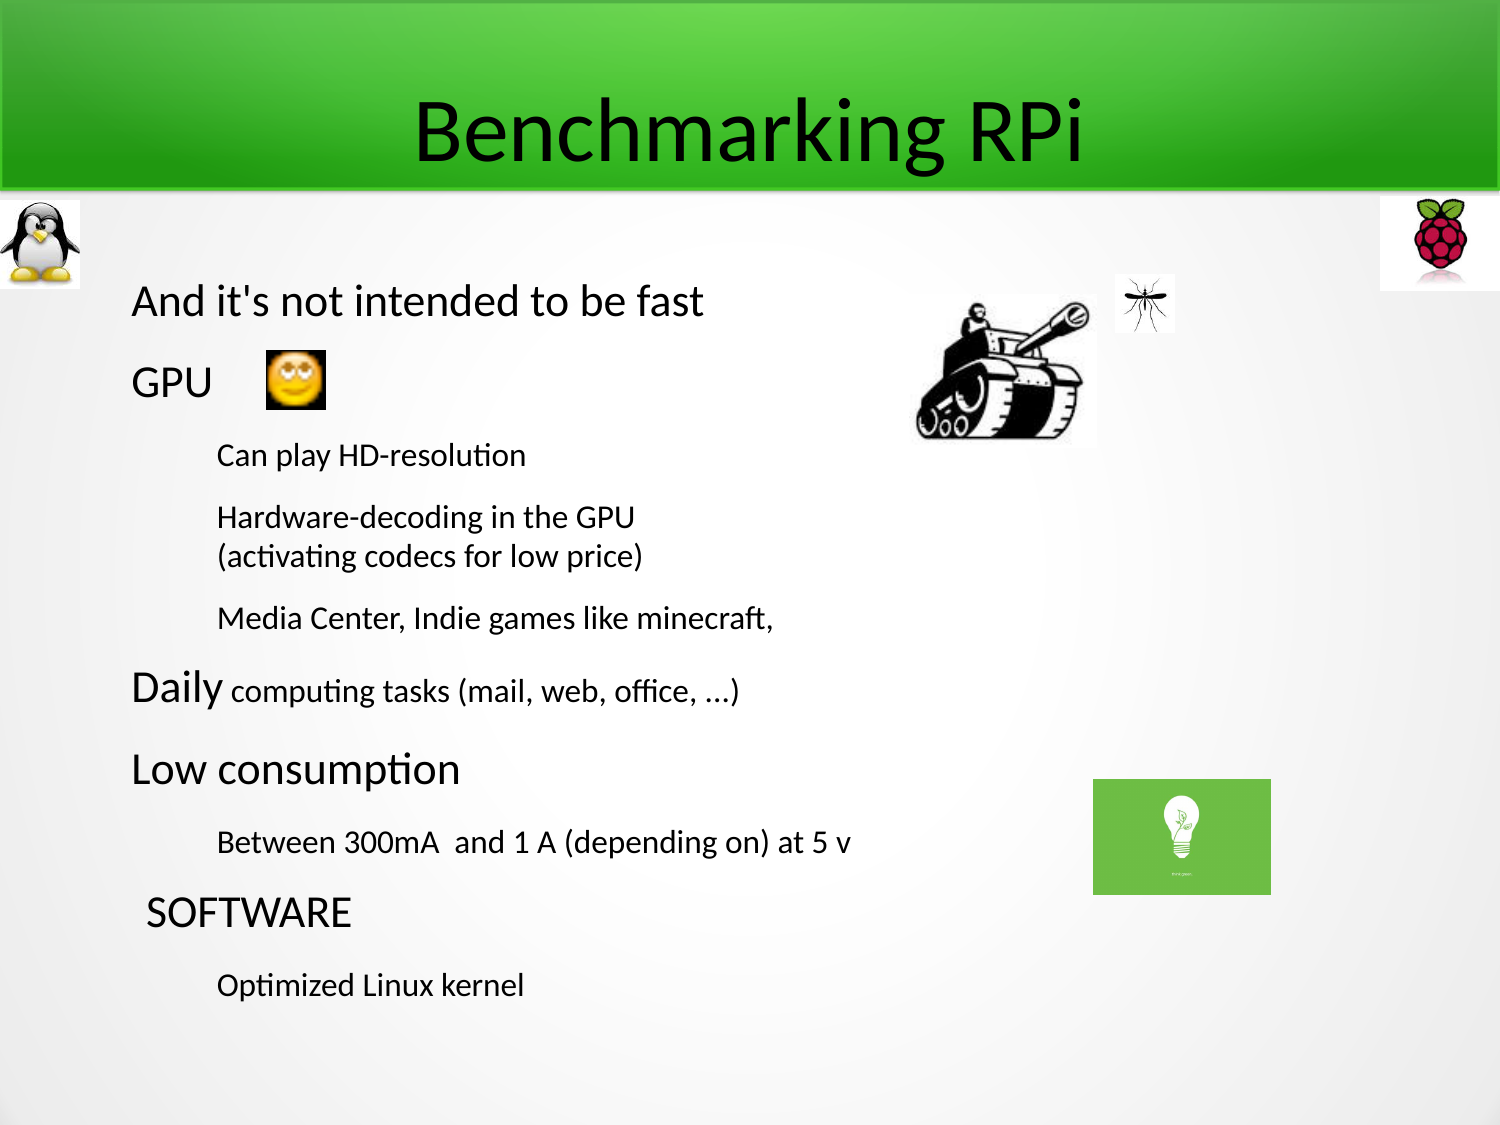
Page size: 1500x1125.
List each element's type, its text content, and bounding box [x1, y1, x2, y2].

picture [0, 200, 80, 289]
picture [1115, 274, 1175, 333]
picture [266, 350, 326, 410]
picture [909, 294, 1097, 448]
picture [1380, 196, 1500, 291]
list And it's not intended to be fast GPU Can play HD-resolution Hardware-decoding in the GPU (activating codecs for low price) Media Center, Indie games like minecraft, Daily computing tasks (mail, web, office, ...) Low consumption Between 300mA and 1 A (depending on) at 5 v SOFTWARE Optimized Linux kernel [60, 262, 1176, 1006]
title Benchmarking RPi [75, 45, 1425, 233]
picture [1093, 779, 1271, 895]
